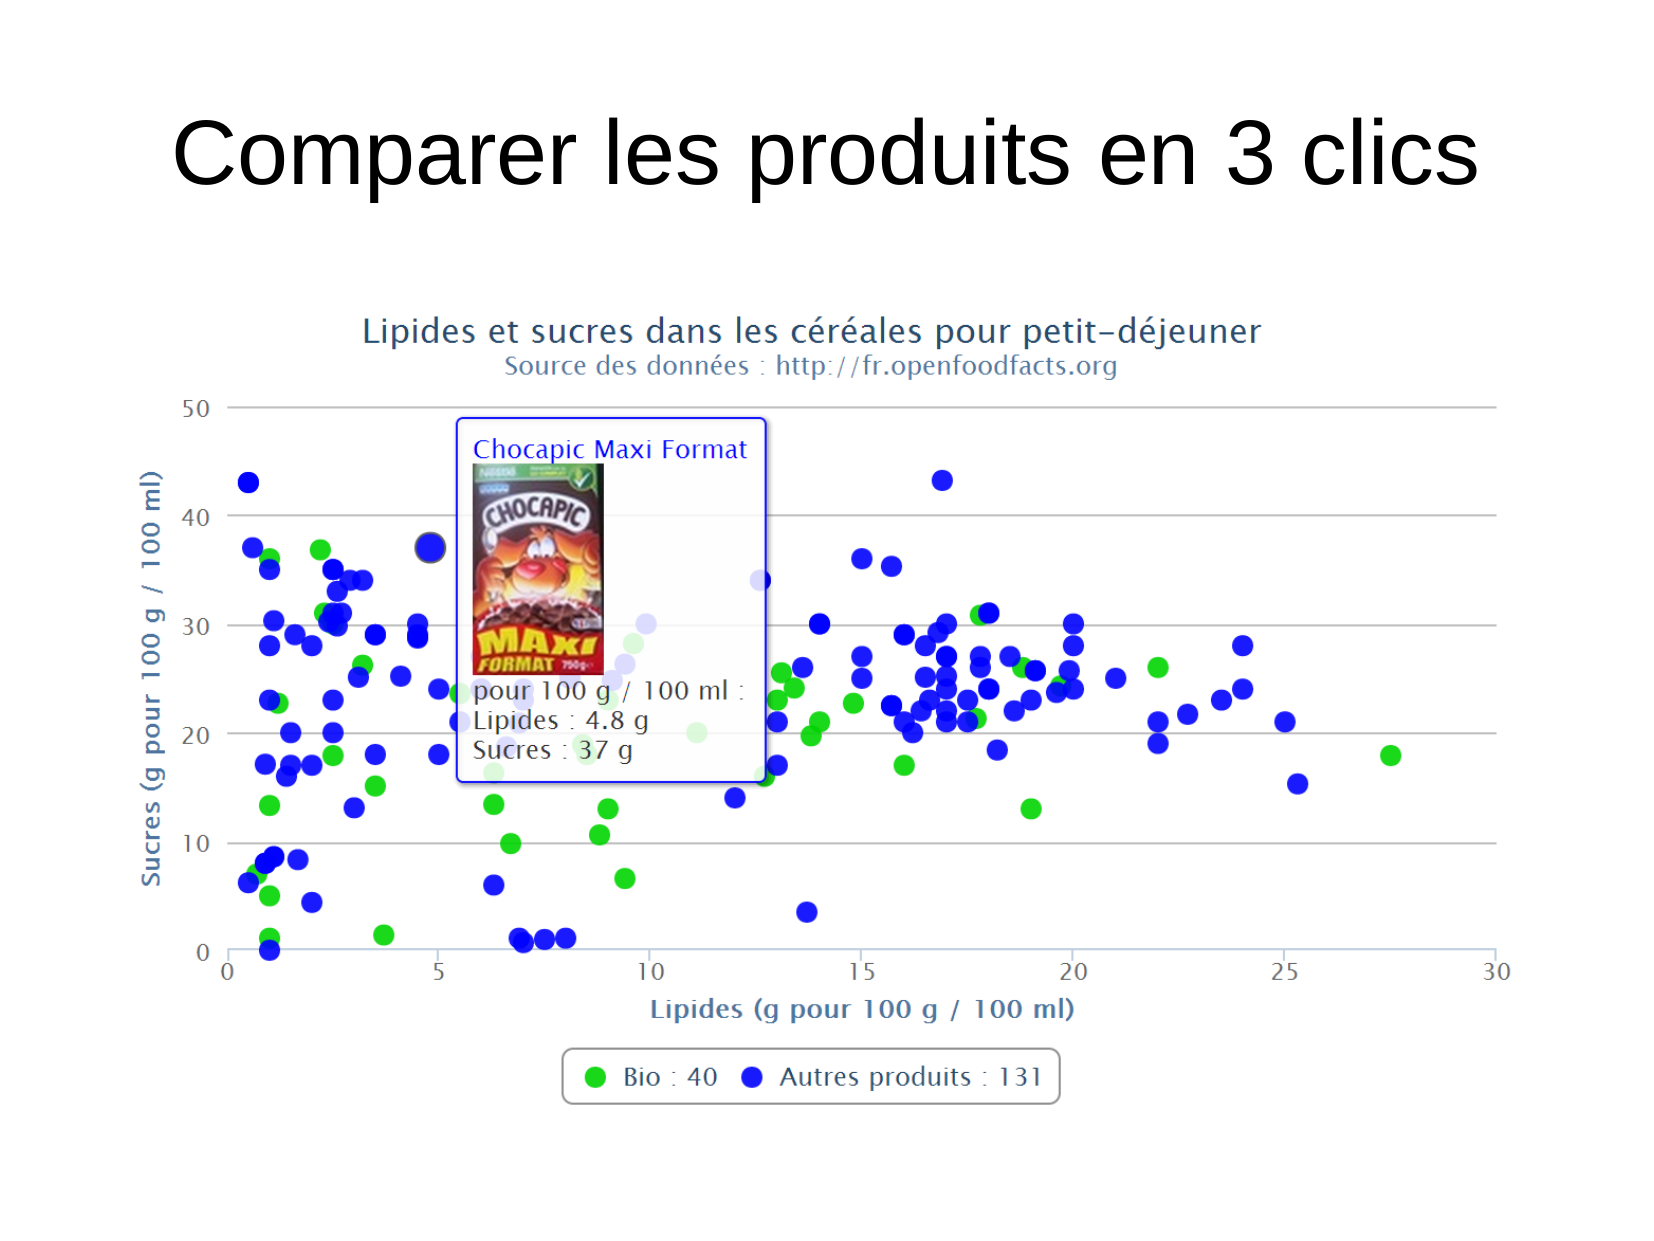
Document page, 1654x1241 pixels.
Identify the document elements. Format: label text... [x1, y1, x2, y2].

title Comparer les produits en 3 clics [82, 49, 1571, 257]
picture [112, 290, 1541, 1109]
